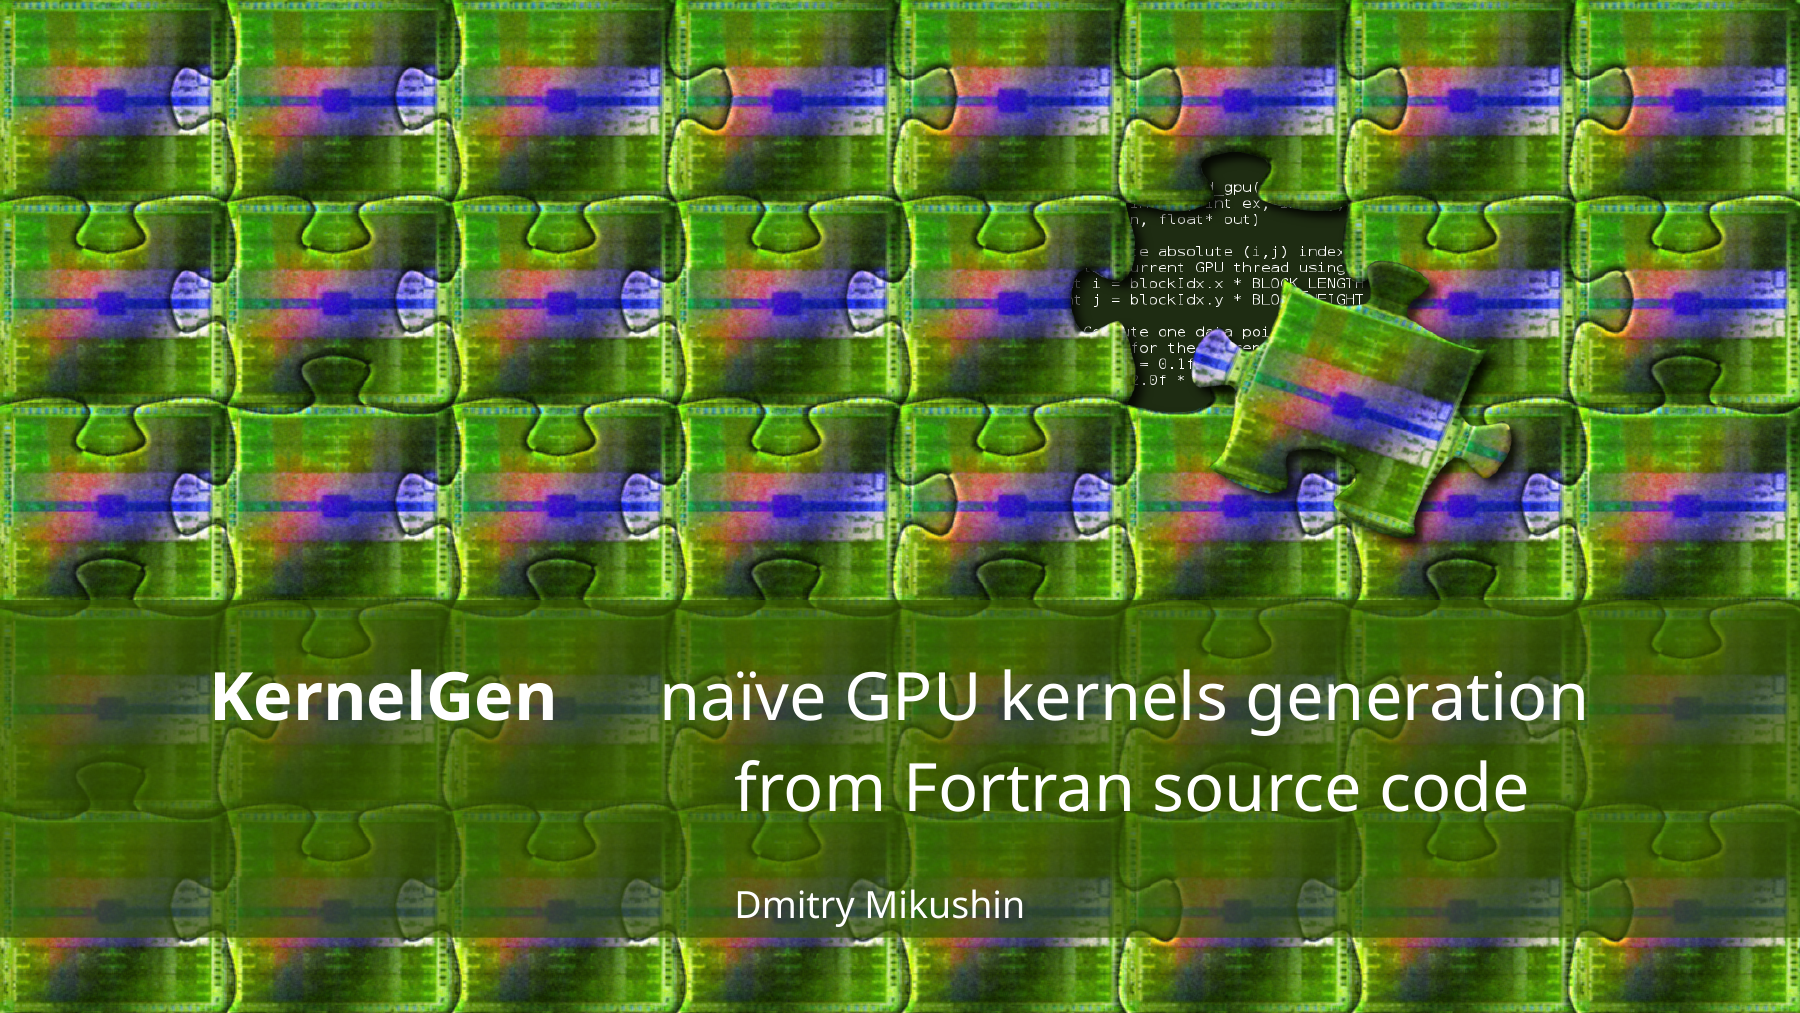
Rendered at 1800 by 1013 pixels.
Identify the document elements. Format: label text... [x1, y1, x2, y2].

text_box KernelGen naïve GPU kernels generation from Fortran source code Dmitry Mikushin [0, 600, 1800, 938]
picture [0, 0, 1800, 600]
picture [0, 938, 1800, 1013]
